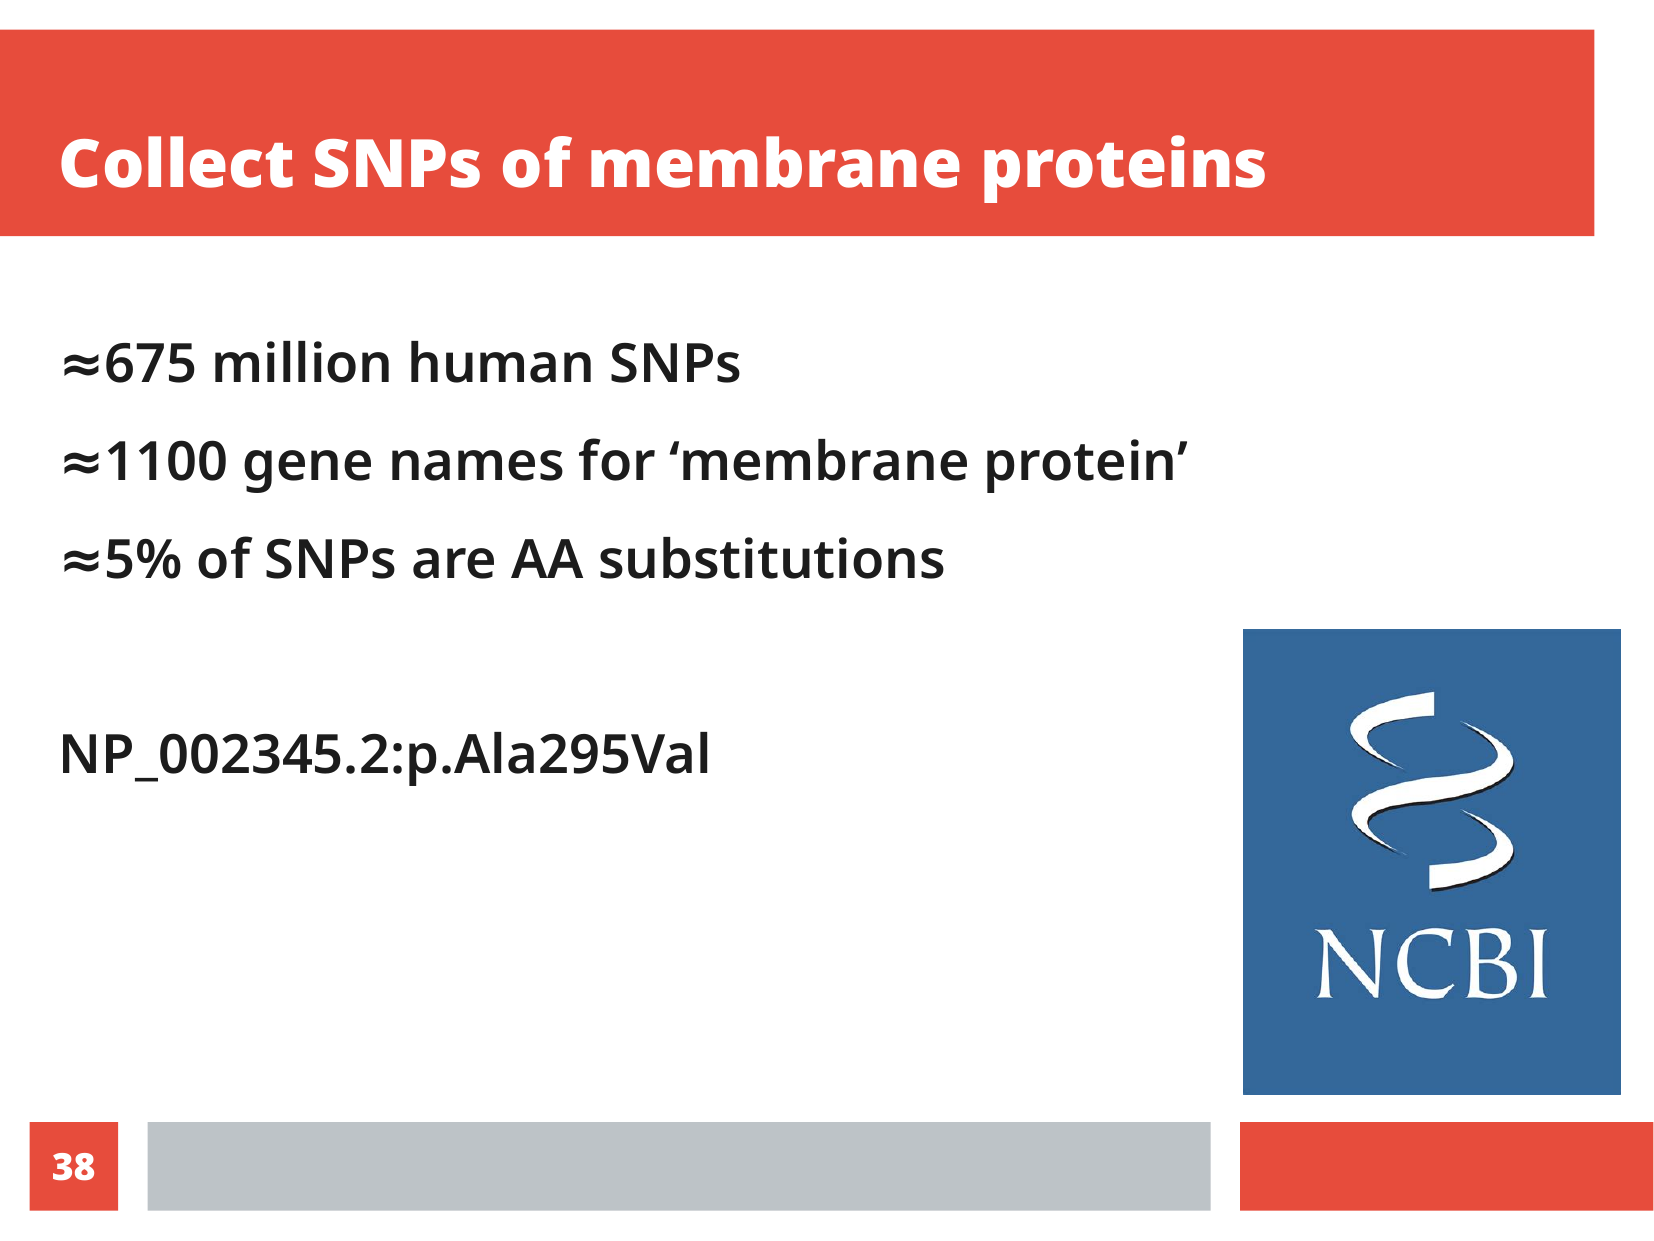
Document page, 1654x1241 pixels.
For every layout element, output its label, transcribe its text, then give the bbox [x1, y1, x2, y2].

title Collect SNPs of membrane proteins [59, 59, 1595, 207]
list ≈675 million human SNPs ≈1100 gene names for ‘membrane protein’ ≈5% of SNPs are AA substitutions NP_002345.2:p.Ala295Val [59, 324, 1216, 1093]
picture [1243, 629, 1621, 1095]
